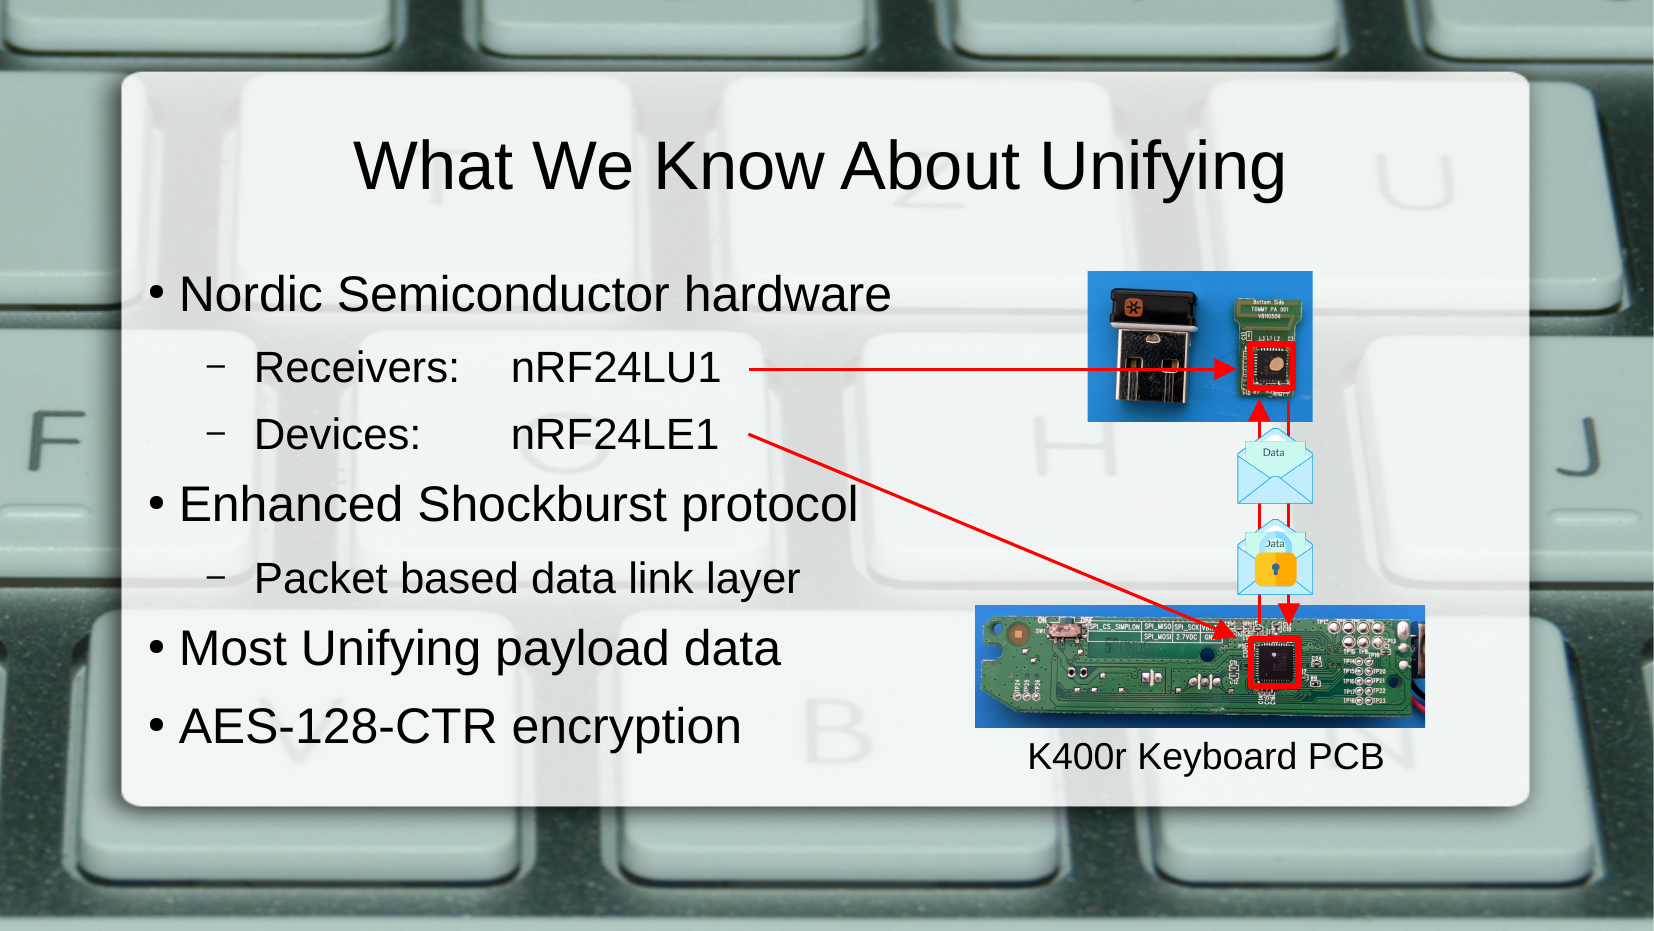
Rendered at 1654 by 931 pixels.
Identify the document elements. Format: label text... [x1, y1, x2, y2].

title What We Know About Unifying [135, 88, 1506, 244]
picture [0, 0, 1654, 931]
text_box K400r Keyboard PCB [1012, 727, 1400, 785]
list Nordic Semiconductor hardware Receivers: nRF24LU1 Devices: nRF24LE1 Enhanced Shockburst protocol Packet based data link layer Most Unifying payload data AES-128-CTR encryption [147, 265, 1506, 806]
